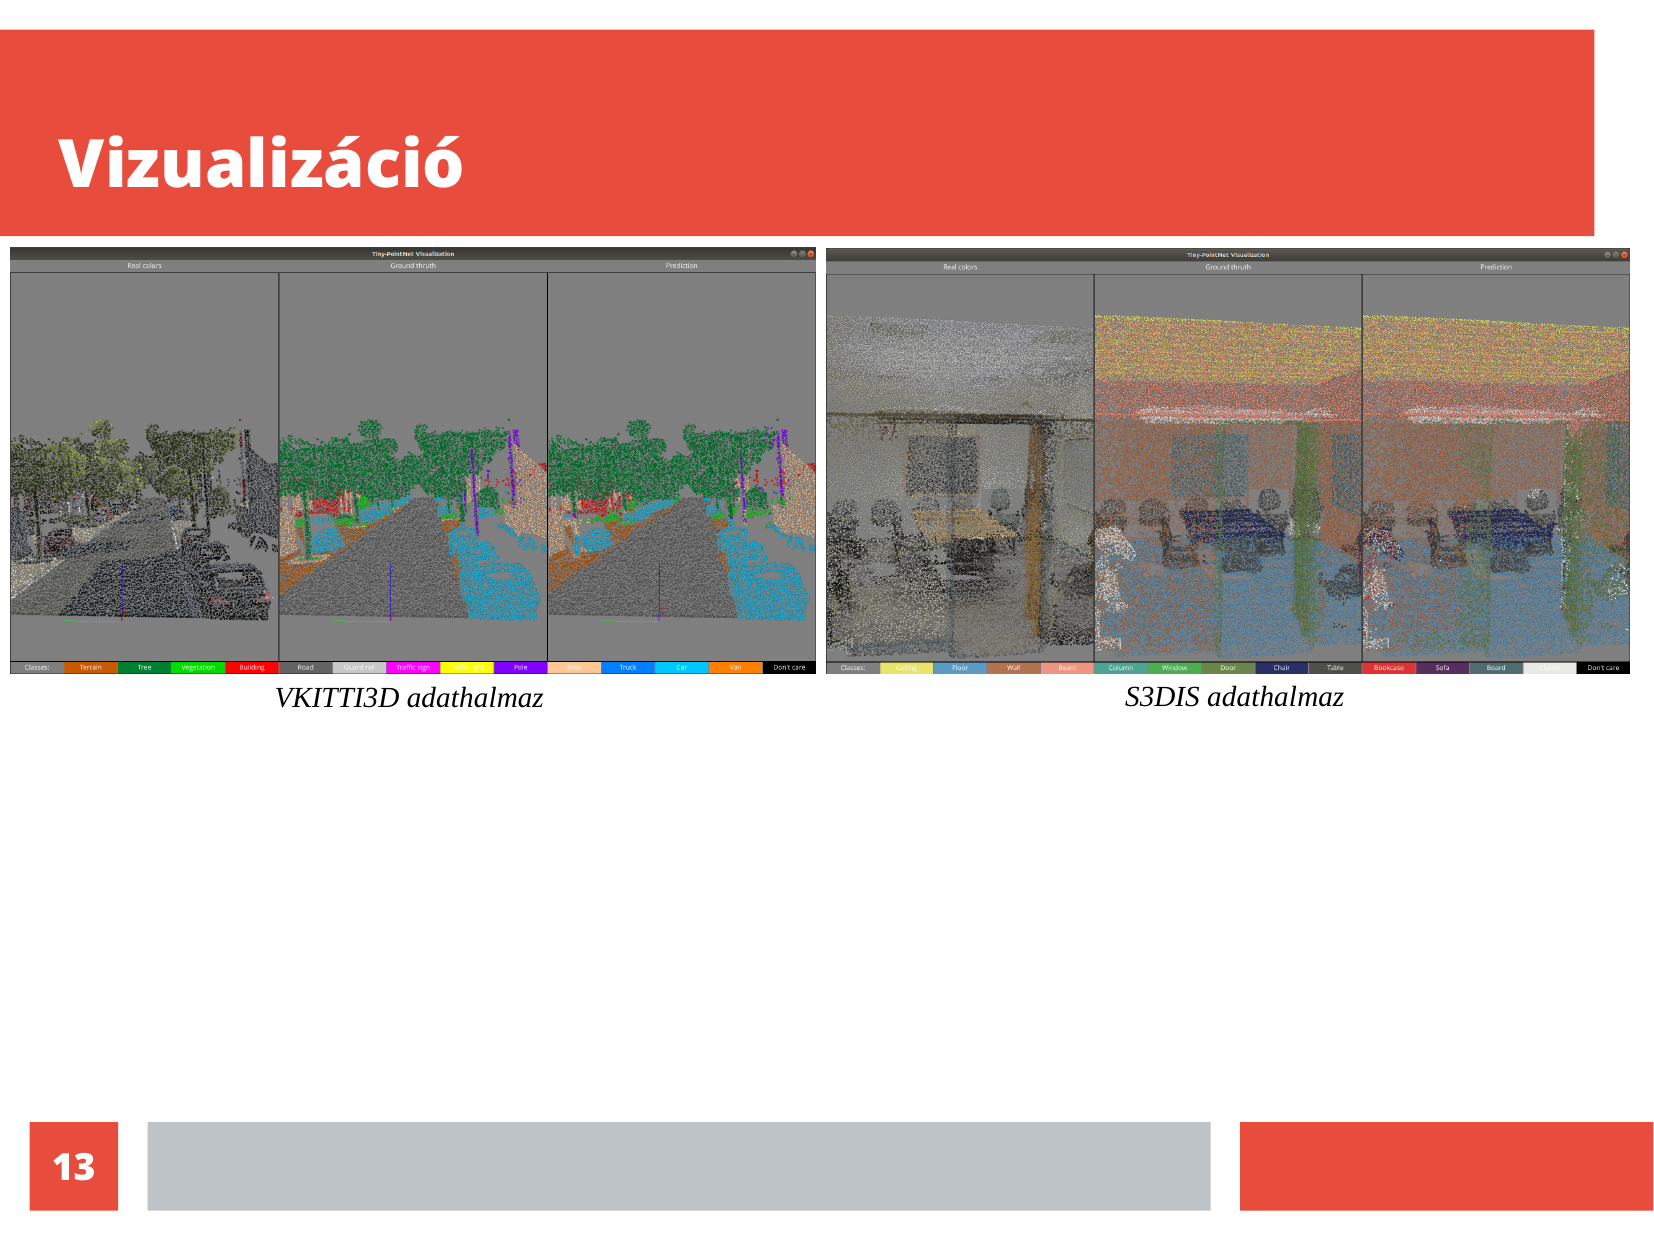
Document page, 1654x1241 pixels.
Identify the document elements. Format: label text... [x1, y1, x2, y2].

text_box S3DIS adathalmaz [1110, 673, 1418, 721]
picture [10, 247, 816, 674]
text_box VKITTI3D adathalmaz [259, 673, 567, 721]
picture [826, 248, 1630, 674]
title Vizualizáció [59, 59, 1595, 207]
